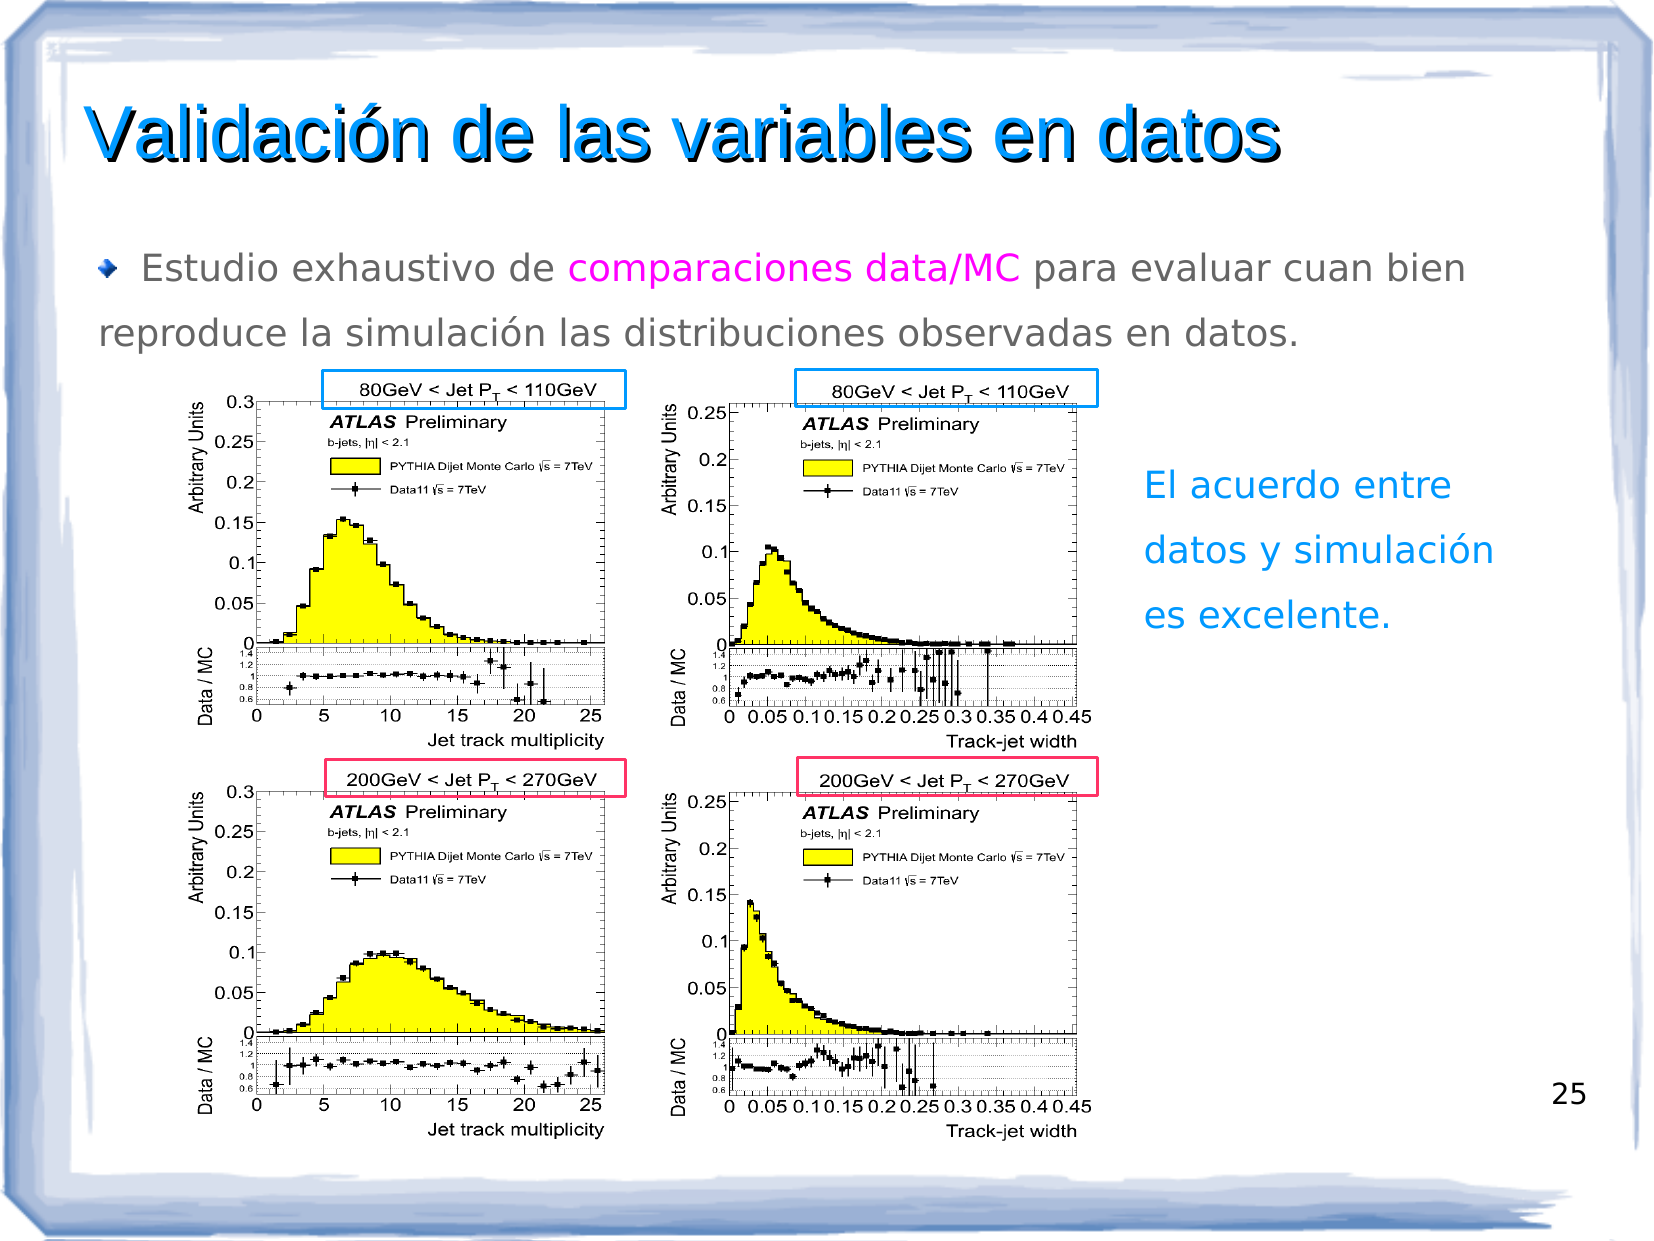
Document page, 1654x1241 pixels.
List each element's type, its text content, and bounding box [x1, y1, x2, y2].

picture [0, 0, 1654, 1241]
text_box El acuerdo entre datos y simulación es excelente. [1128, 434, 1565, 624]
text_box Estudio exhaustivo de comparaciones data/MC para evaluar cuan bien reproduce la simulación las distribuciones observadas en datos. [83, 217, 1607, 348]
title Validación de las variables en datos [83, 59, 1467, 206]
